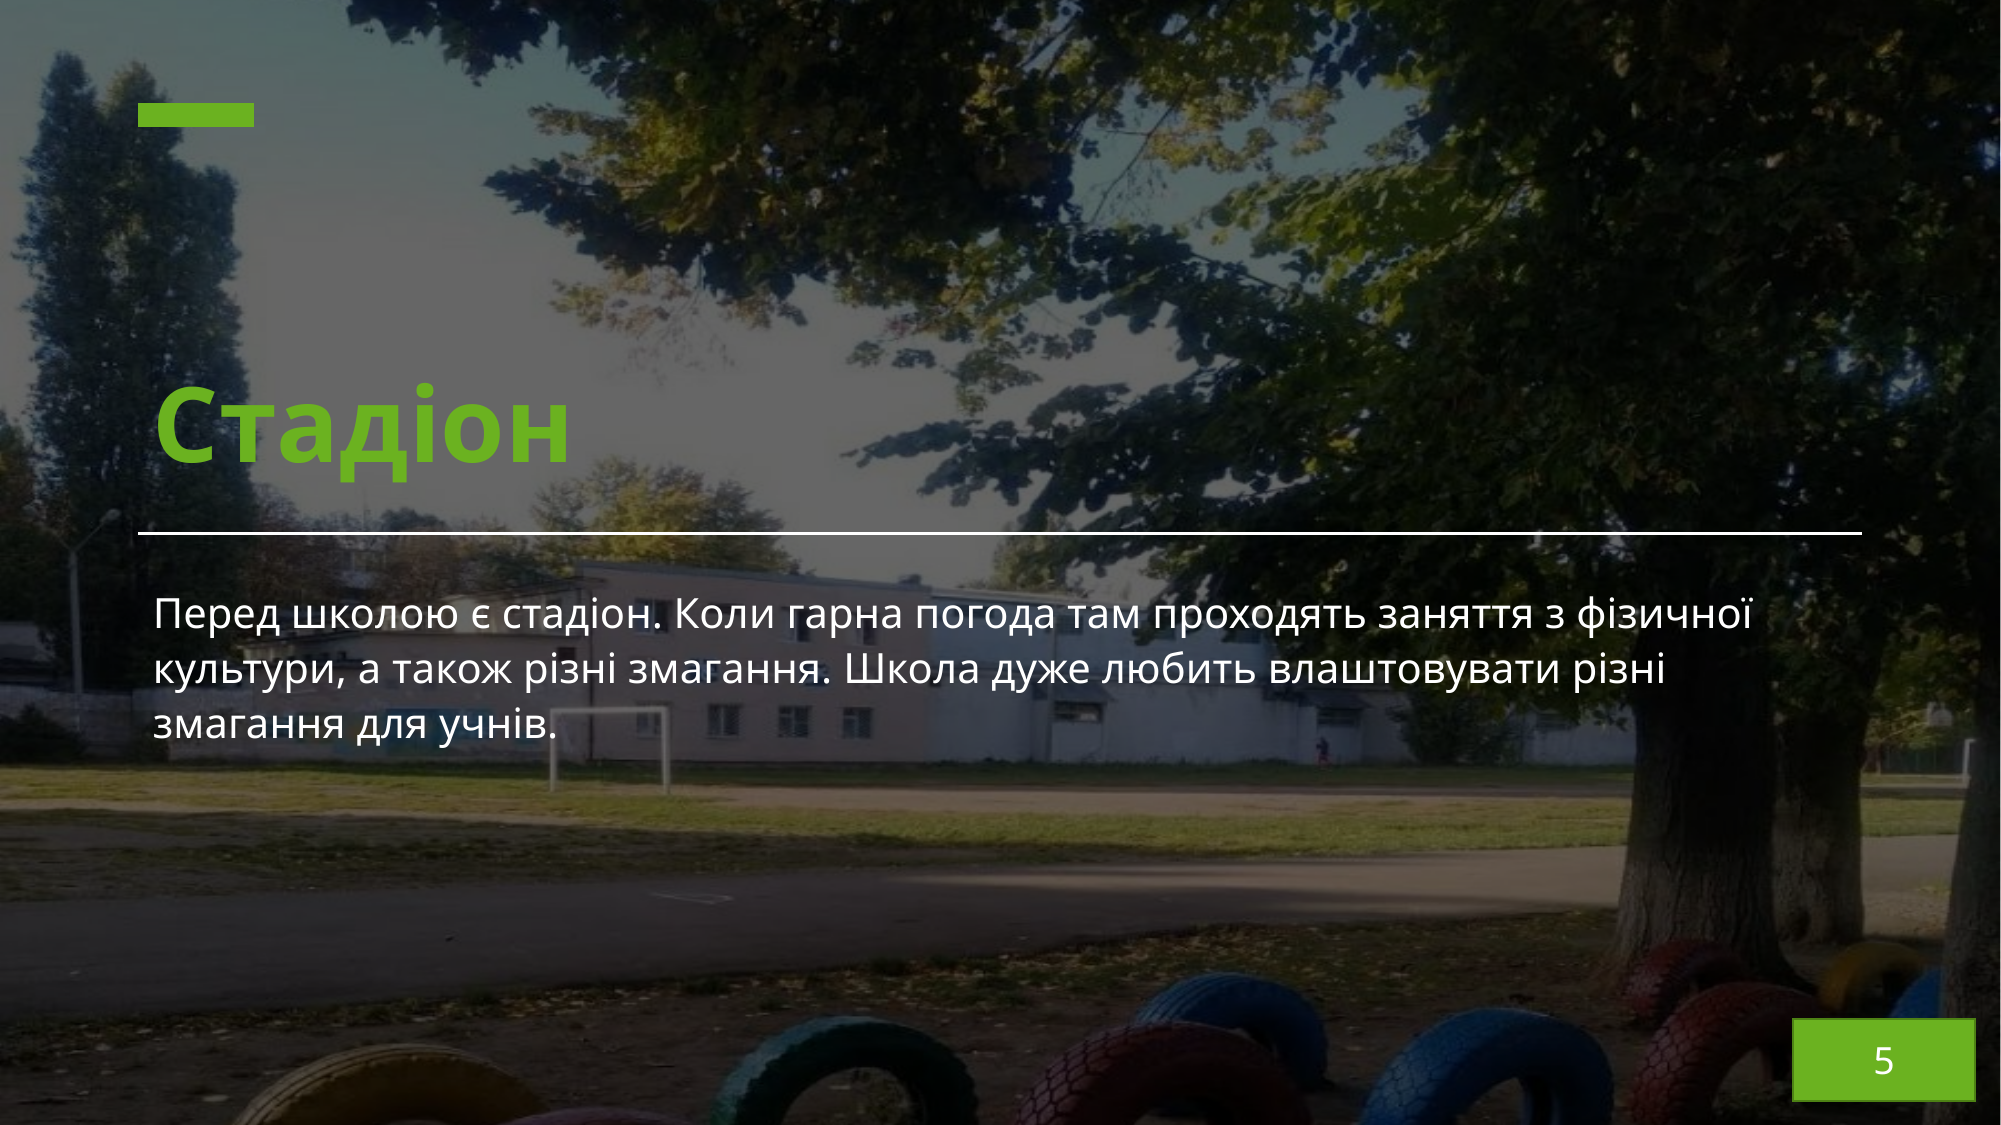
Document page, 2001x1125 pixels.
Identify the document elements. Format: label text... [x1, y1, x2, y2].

text_box [138, 103, 254, 127]
list Перед школою є стадіон. Коли гарна погода там проходять заняття з фізичної культури, а також різні змагання. Школа дуже любить влаштовувати різні змагання для учнів. [138, 574, 1862, 1013]
title Стадіон [138, 154, 1862, 492]
picture [0, 0, 2000, 1125]
text_box 5 [1793, 1019, 1975, 1101]
